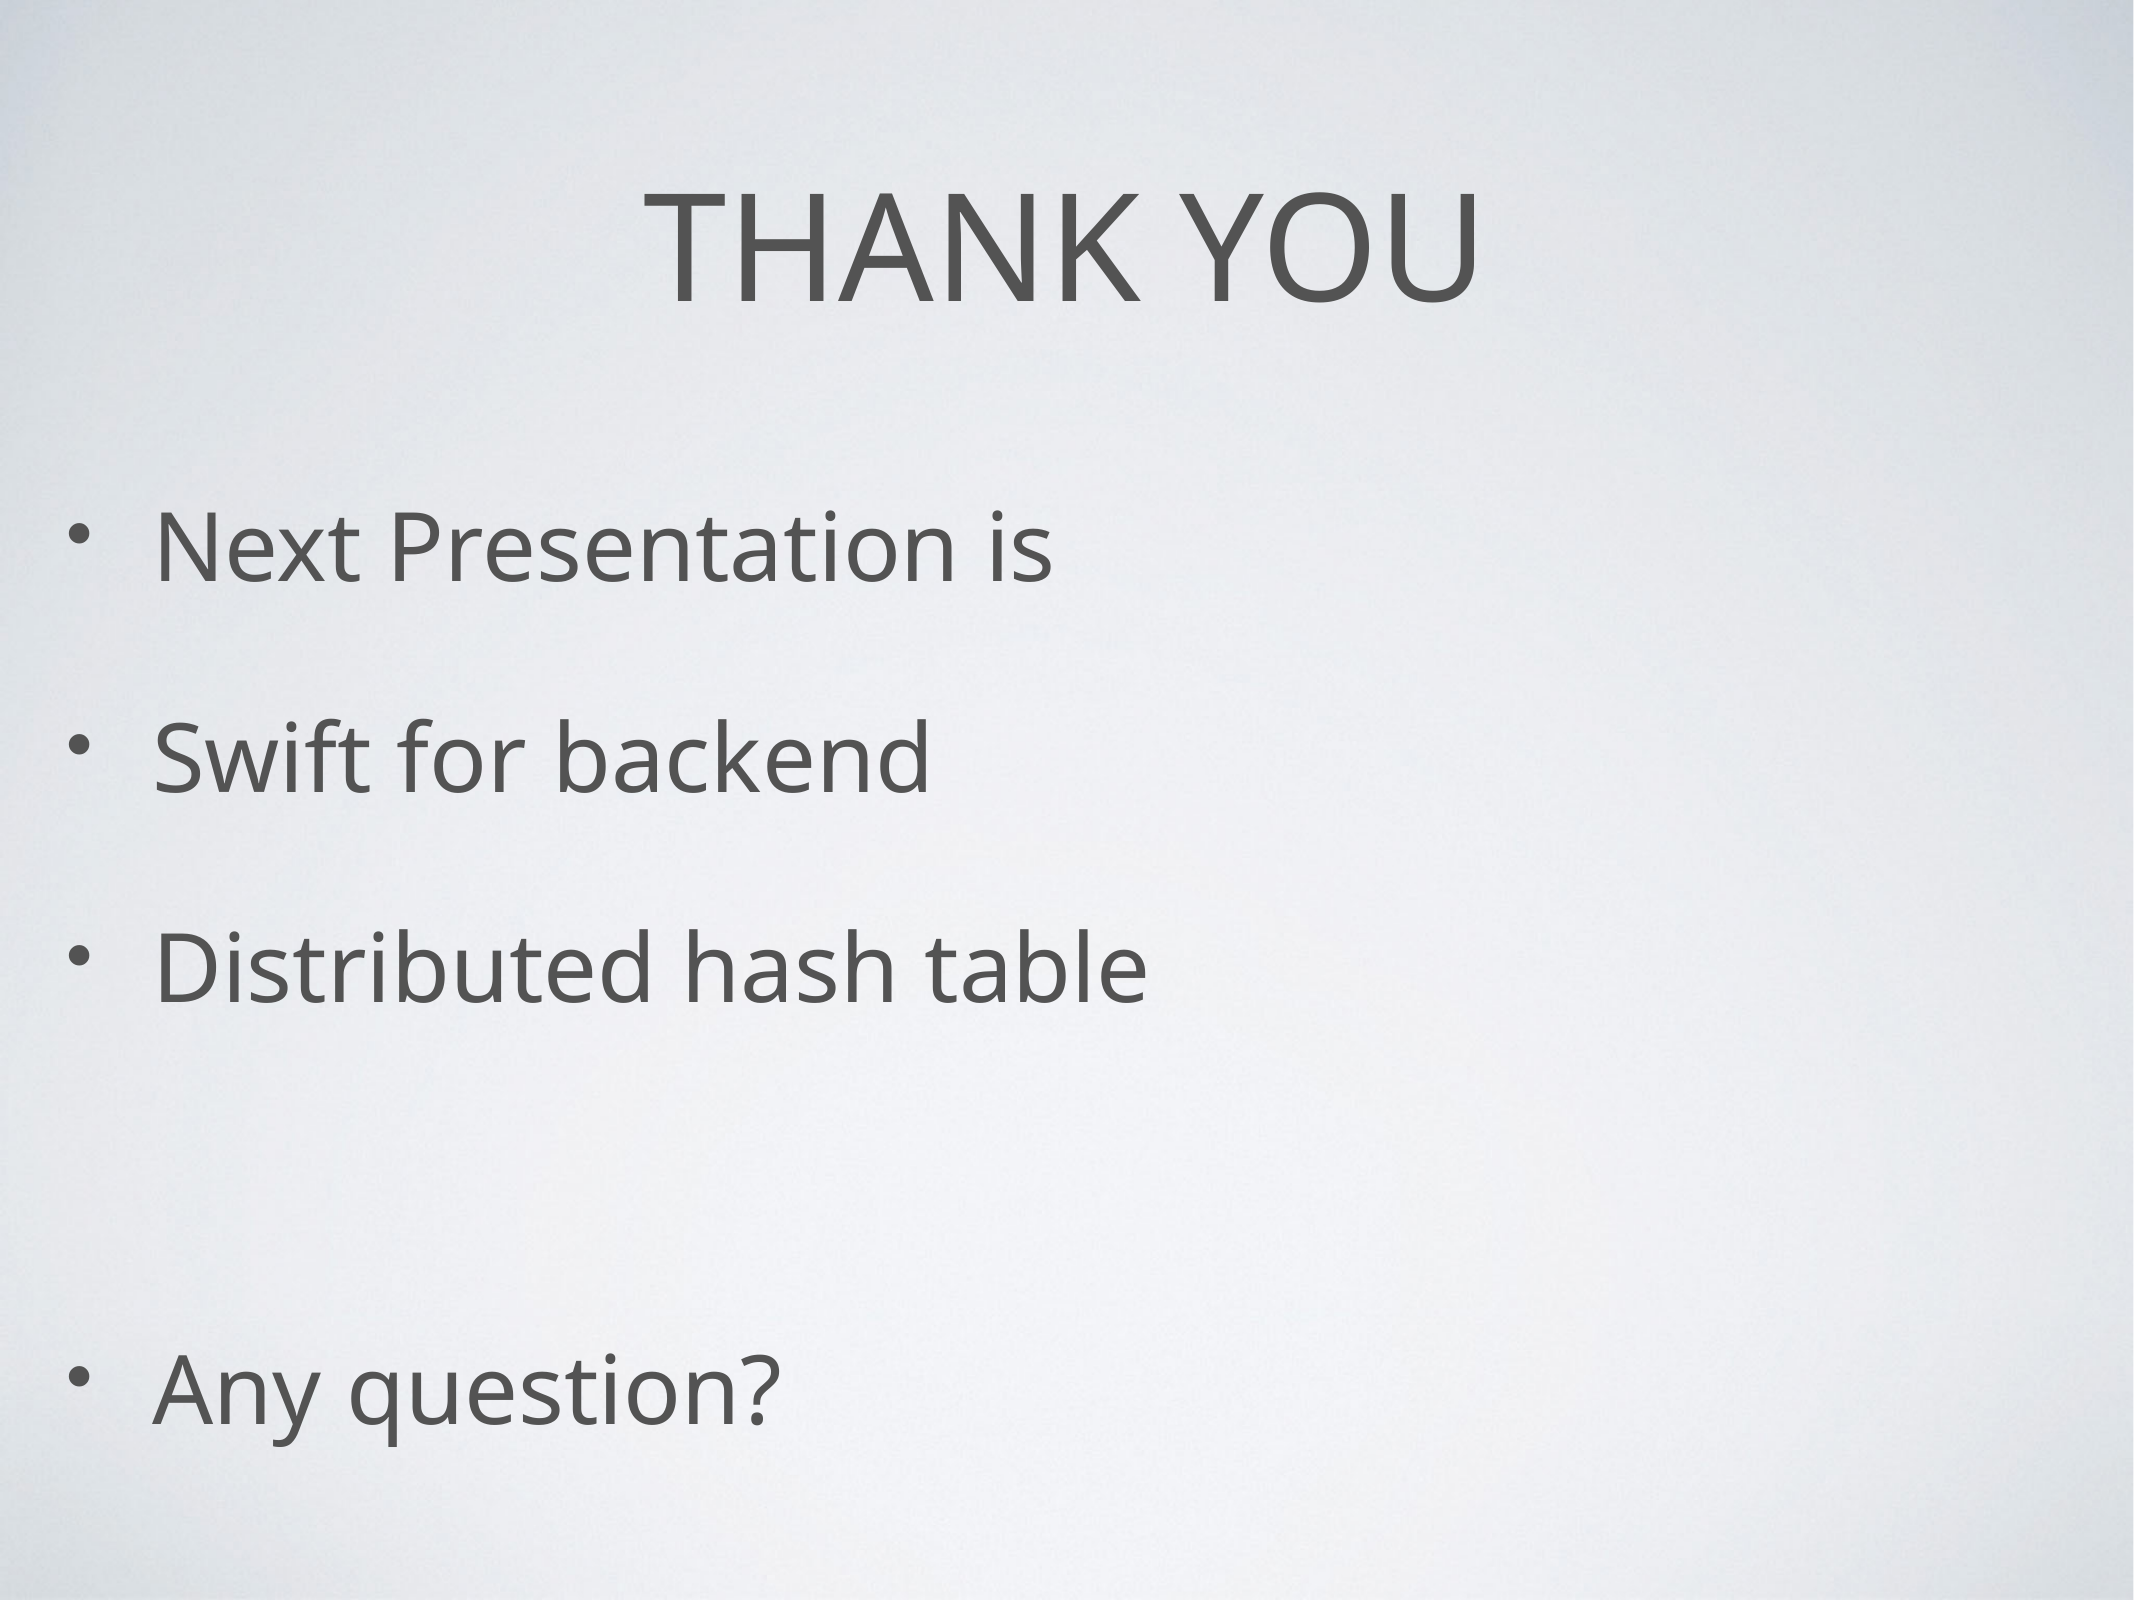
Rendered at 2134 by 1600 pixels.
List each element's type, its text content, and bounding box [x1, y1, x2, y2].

title Thank you [58, 41, 2075, 442]
list Next Presentation is Swift for backend Distributed hash table Any question? [58, 447, 2075, 1482]
picture [0, 0, 2134, 1600]
